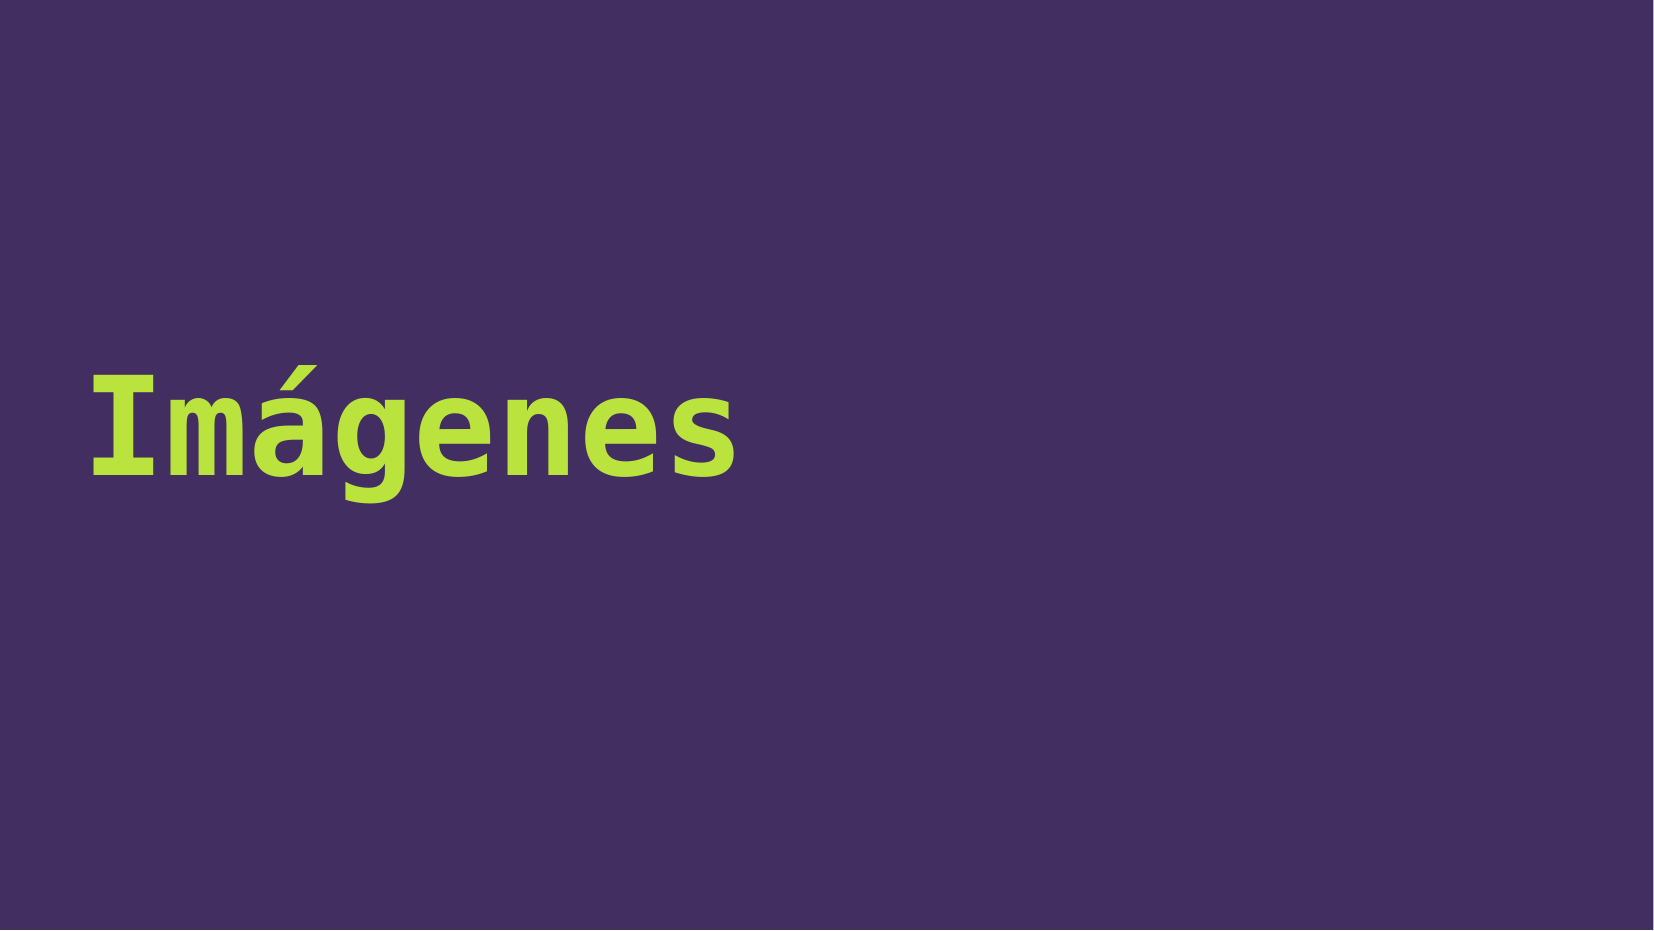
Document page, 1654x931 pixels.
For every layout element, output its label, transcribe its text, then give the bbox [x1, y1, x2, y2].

title Imágenes [82, 236, 1571, 621]
